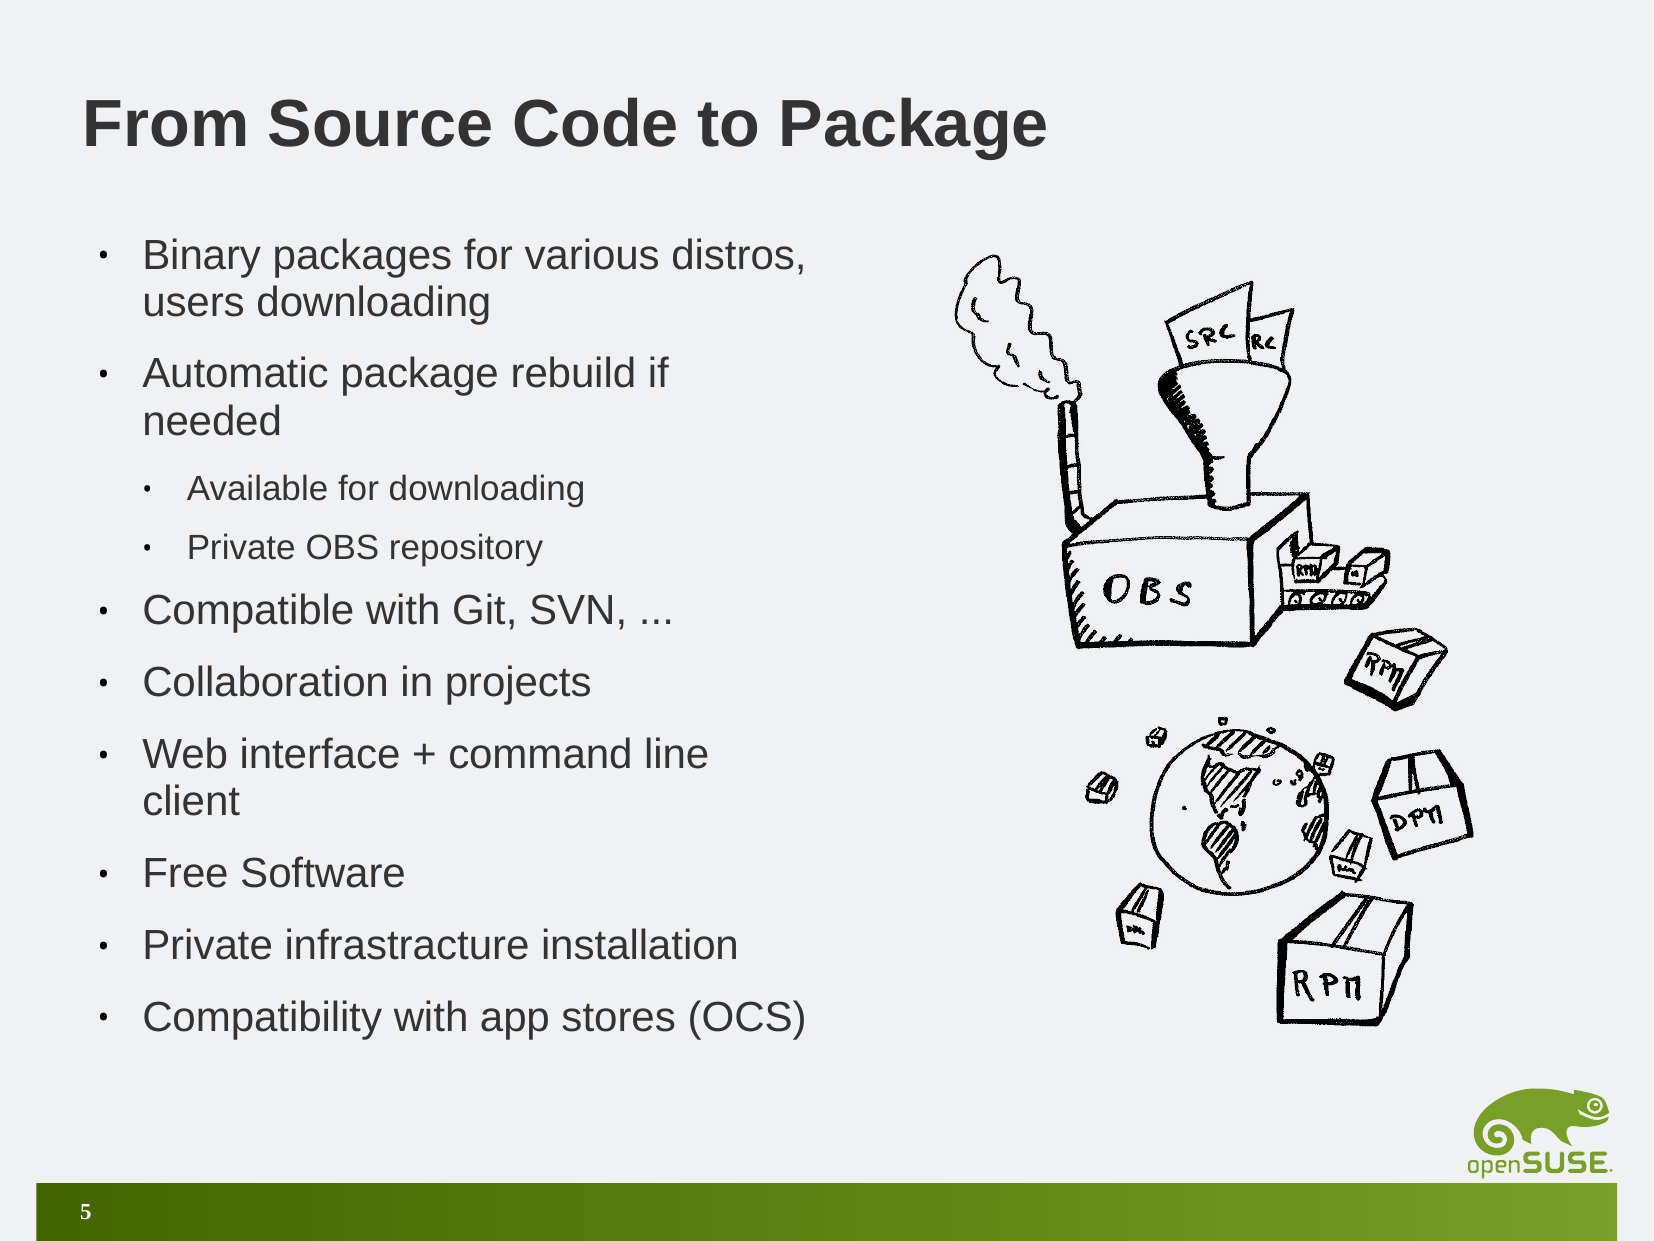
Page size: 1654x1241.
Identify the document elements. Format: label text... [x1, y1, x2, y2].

title From Source Code to Package [82, 86, 1571, 161]
picture [0, 0, 1654, 1241]
list Binary packages for various distros, users downloading Automatic package rebuild if needed Available for downloading Private OBS repository Compatible with Git, SVN, ... Collaboration in projects Web interface + command line client Free Software Private infrastracture installation Compatibility with app stores (OCS) [82, 231, 809, 1050]
